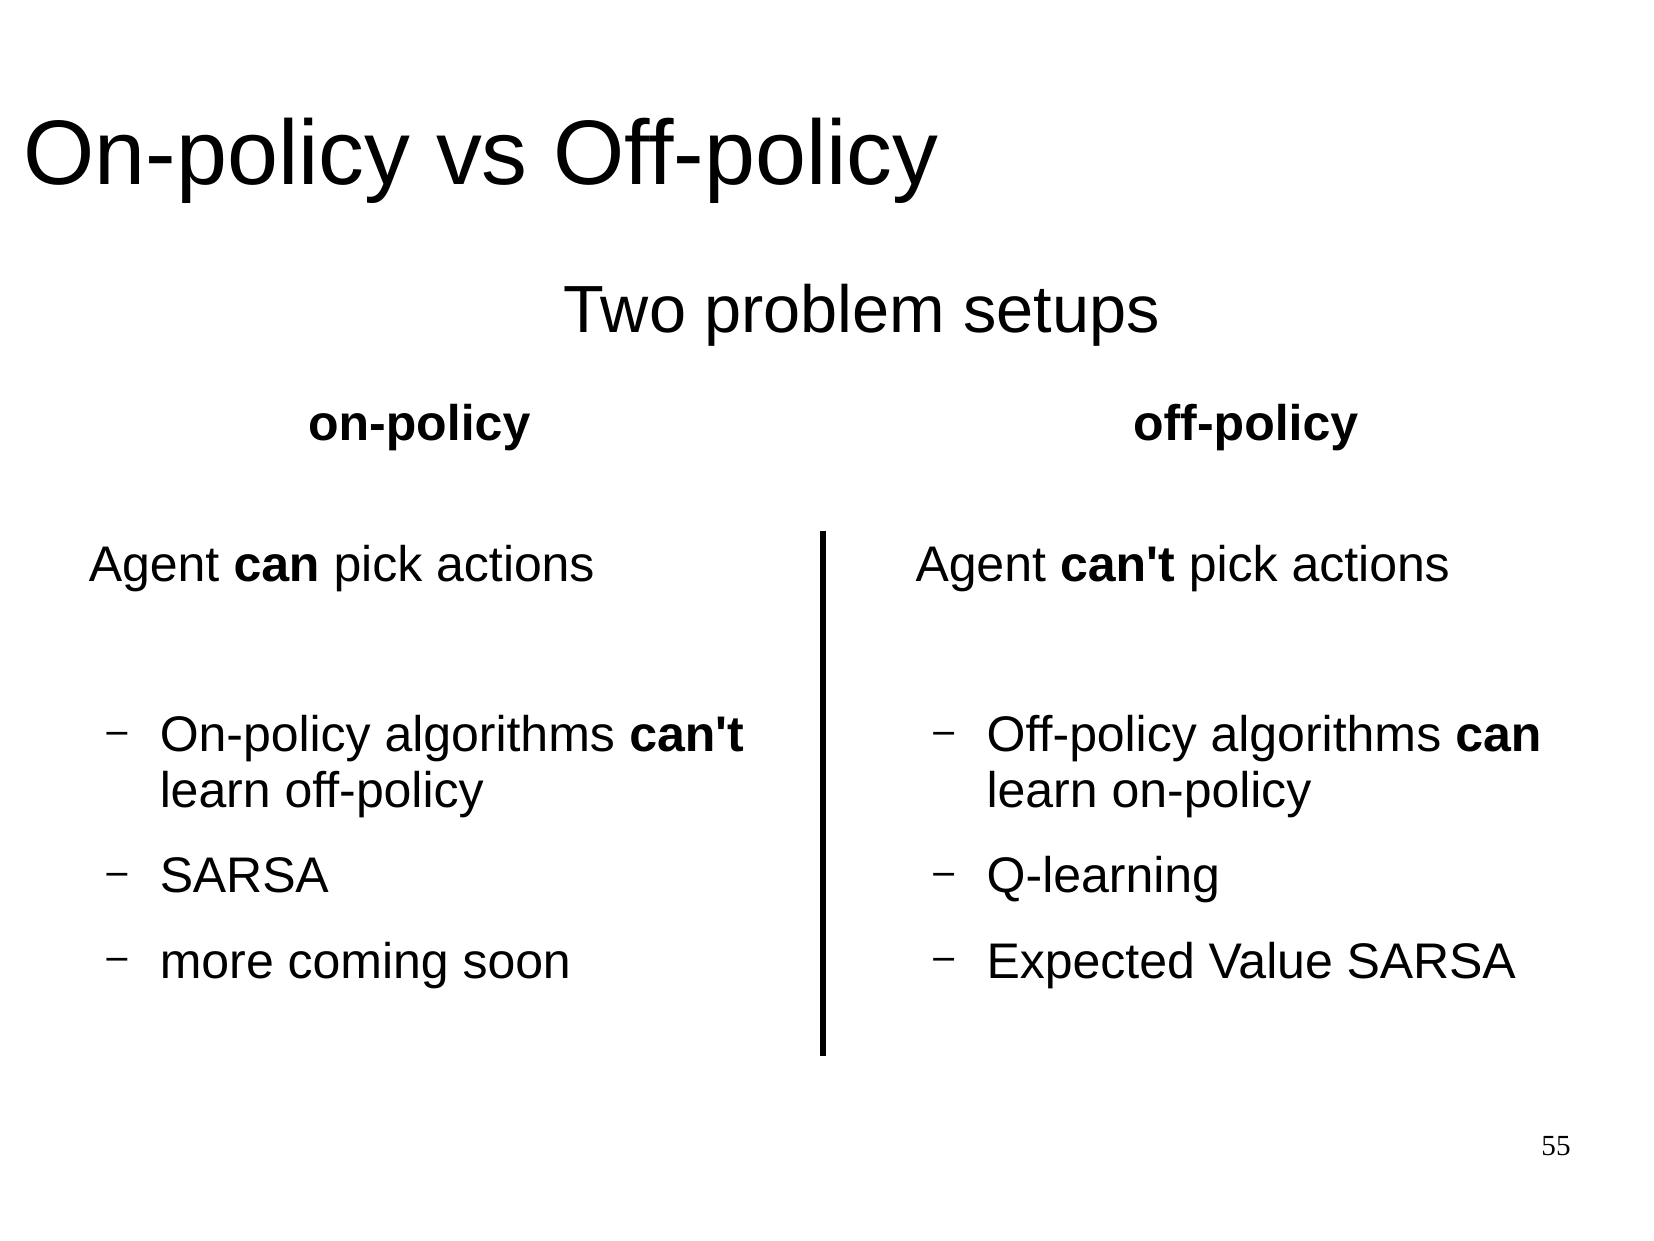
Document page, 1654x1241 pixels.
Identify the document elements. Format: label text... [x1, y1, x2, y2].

title On-policy vs Off-policy [23, 49, 1512, 257]
text_box off-policy Agent can't pick actions Off-policy algorithms can learn on-policy Q-learning Expected Value SARSA [852, 384, 1654, 1241]
text_box on-policy Agent can pick actions On-policy algorithms can't learn off-policy SARSA more coming soon [0, 384, 852, 1241]
list Two problem setups [82, 272, 1571, 384]
